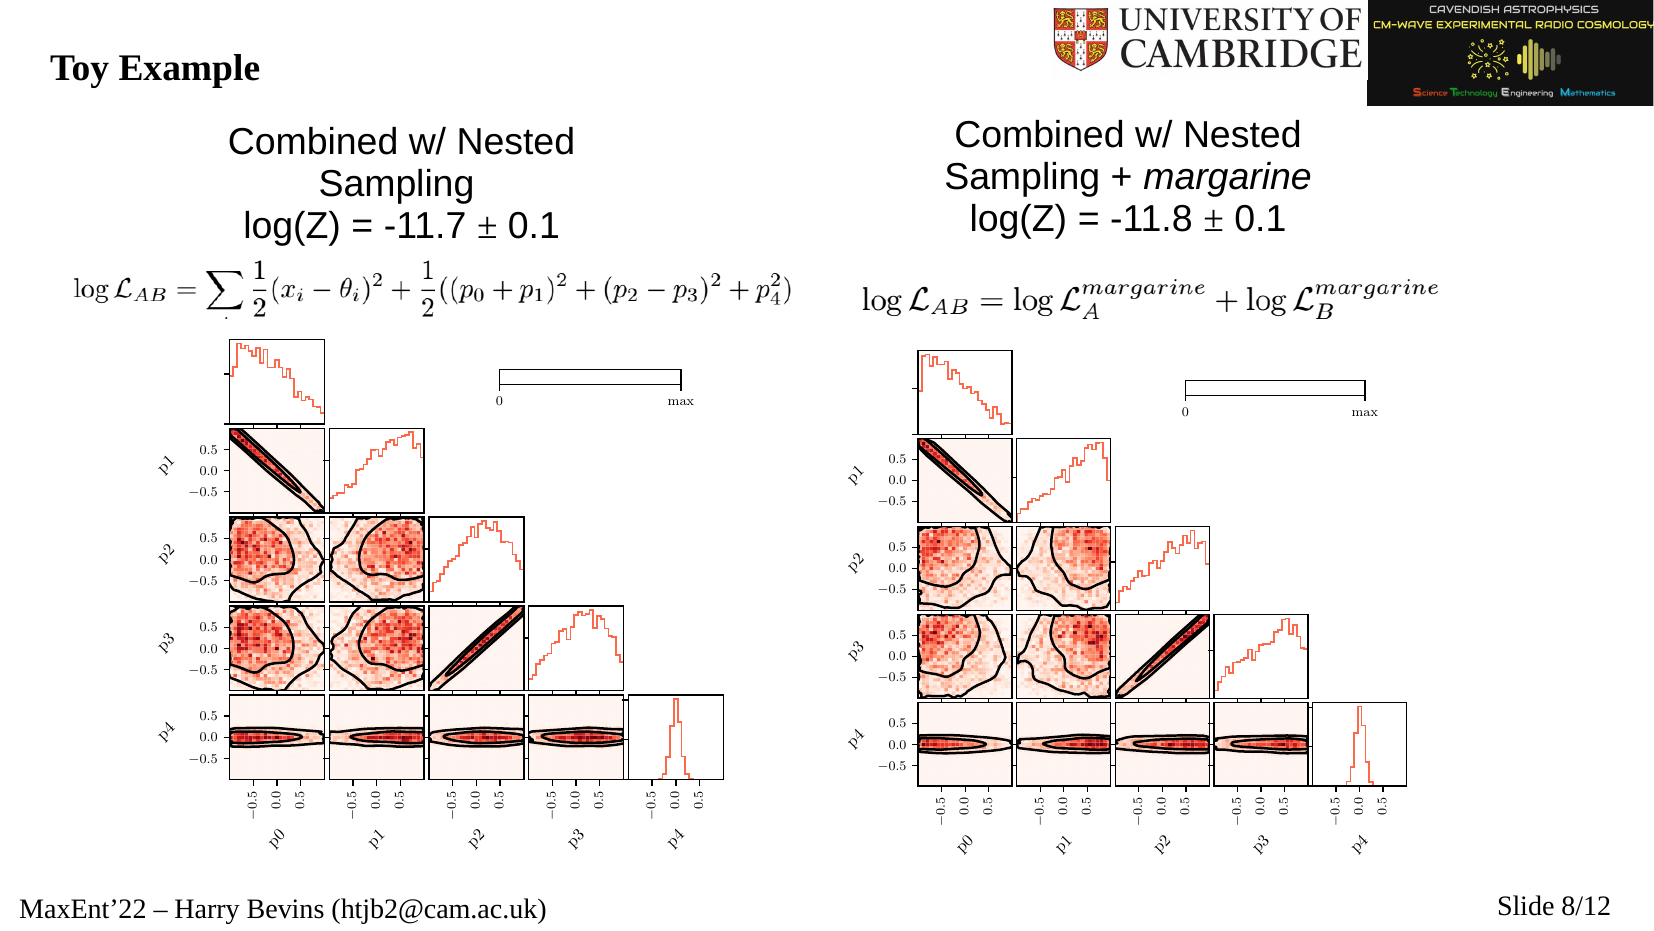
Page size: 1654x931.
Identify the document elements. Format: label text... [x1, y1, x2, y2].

picture [1050, 0, 1654, 107]
picture [66, 248, 804, 857]
picture [838, 261, 1441, 863]
text_box MaxEnt’22 – Harry Bevins (htjb2@cam.ac.uk) [4, 883, 1169, 931]
text_box Slide 8/12 [1482, 880, 1636, 931]
text_box Toy Example [35, 35, 898, 92]
text_box Combined w/ Nested Sampling + margarine log(Z) = -11.8 ± 0.1 [897, 106, 1359, 248]
text_box Combined w/ Nested Sampling log(Z) = -11.7 ± 0.1 [200, 113, 603, 248]
